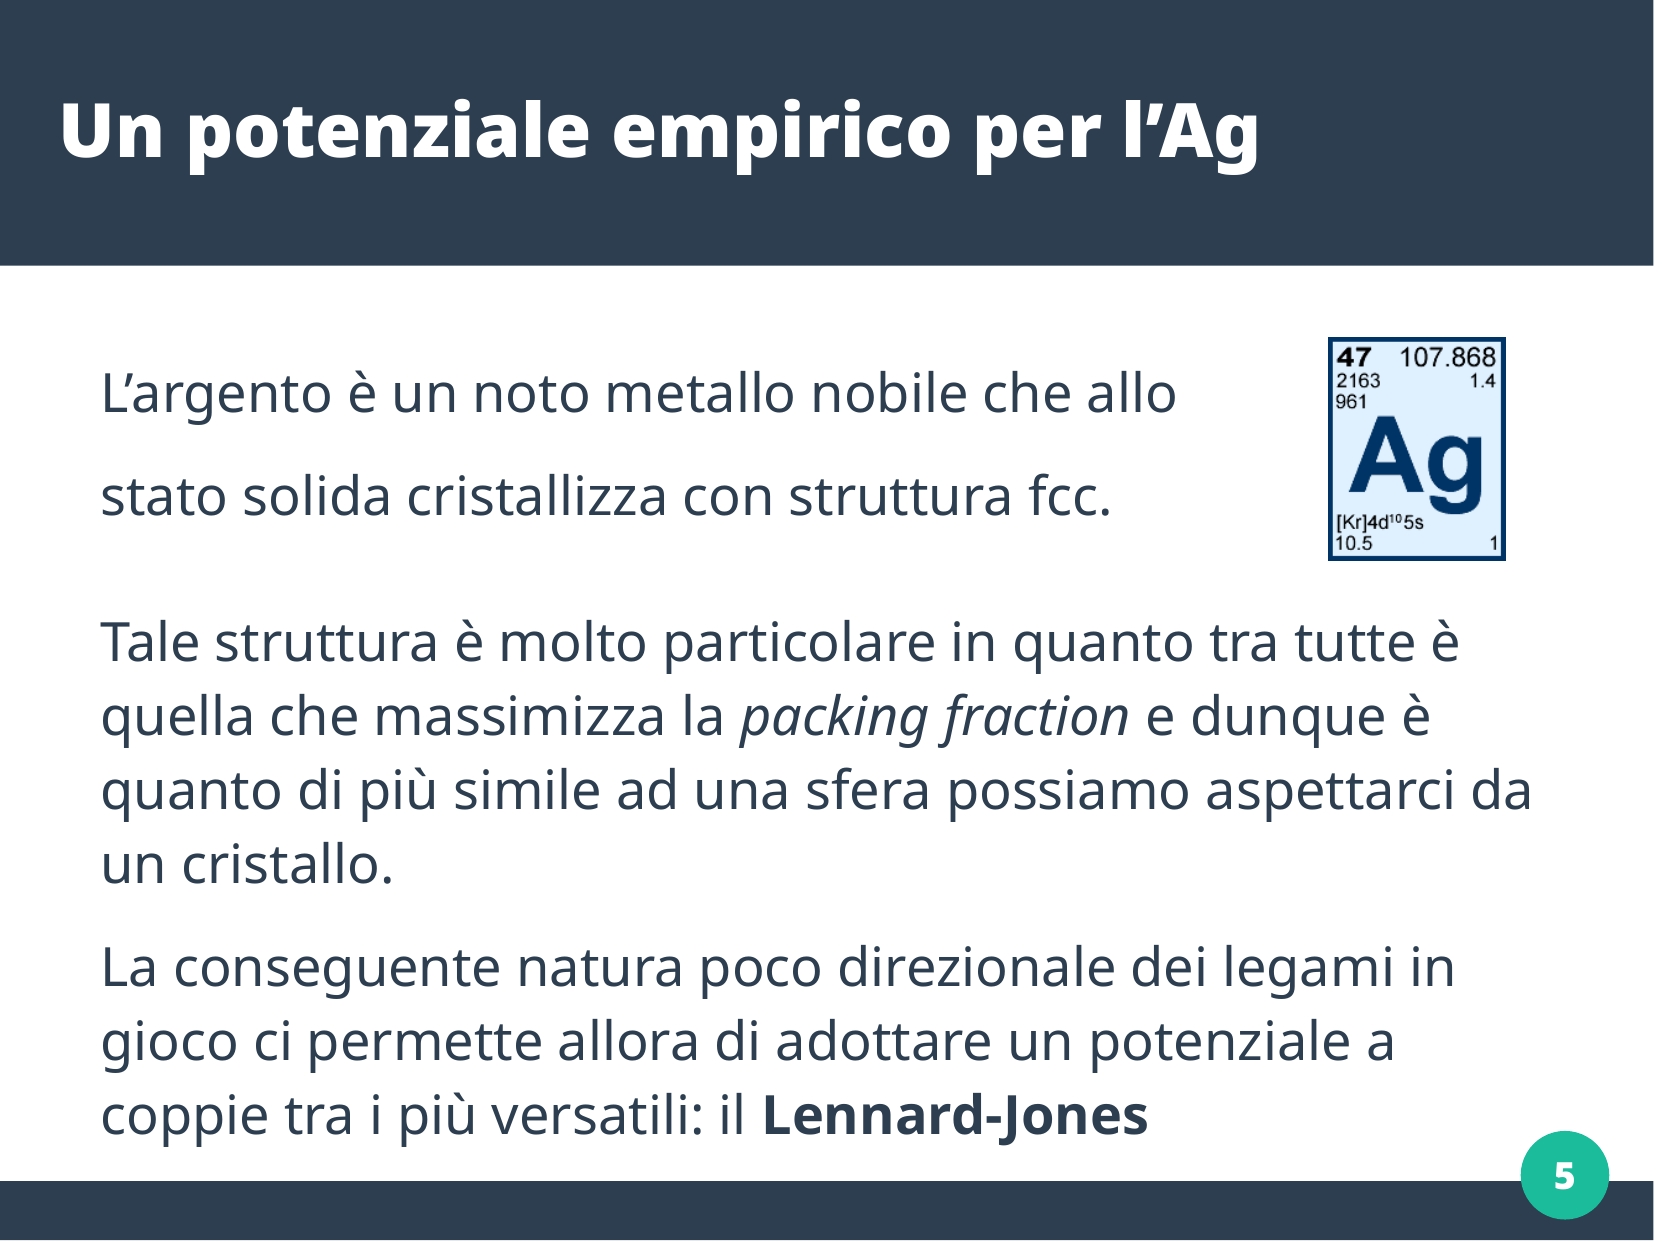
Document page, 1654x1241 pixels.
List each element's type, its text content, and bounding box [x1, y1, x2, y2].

picture [1328, 337, 1506, 562]
list L’argento è un noto metallo nobile che allo stato solida cristallizza con struttura fcc. Tale struttura è molto particolare in quanto tra tutte è quella che massimizza la packing fraction e dunque è quanto di più simile ad una sfera possiamo aspettarci da un cristallo. La conseguente natura poco direzionale dei legami in gioco ci permette allora di adottare un potenziale a coppie tra i più versatili: il Lennard-Jones [29, 354, 1565, 1182]
title Un potenziale empirico per l’Ag [59, 49, 1595, 207]
